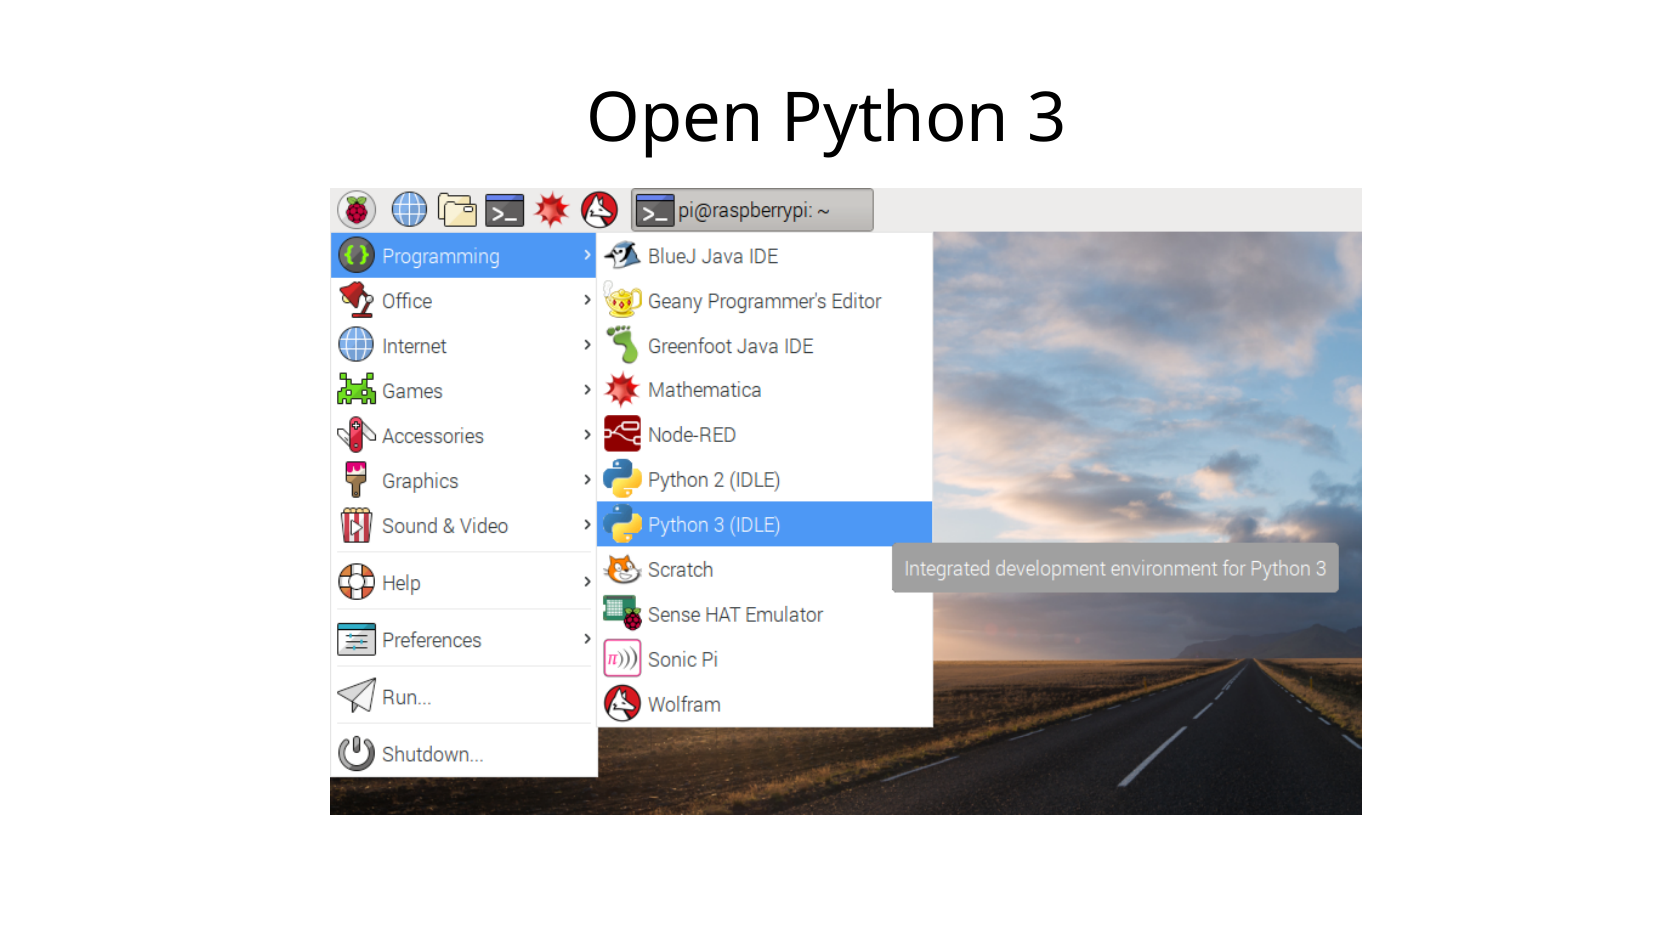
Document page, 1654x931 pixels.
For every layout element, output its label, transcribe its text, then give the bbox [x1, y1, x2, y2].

title Open Python 3 [82, 37, 1571, 193]
picture [330, 188, 1362, 815]
